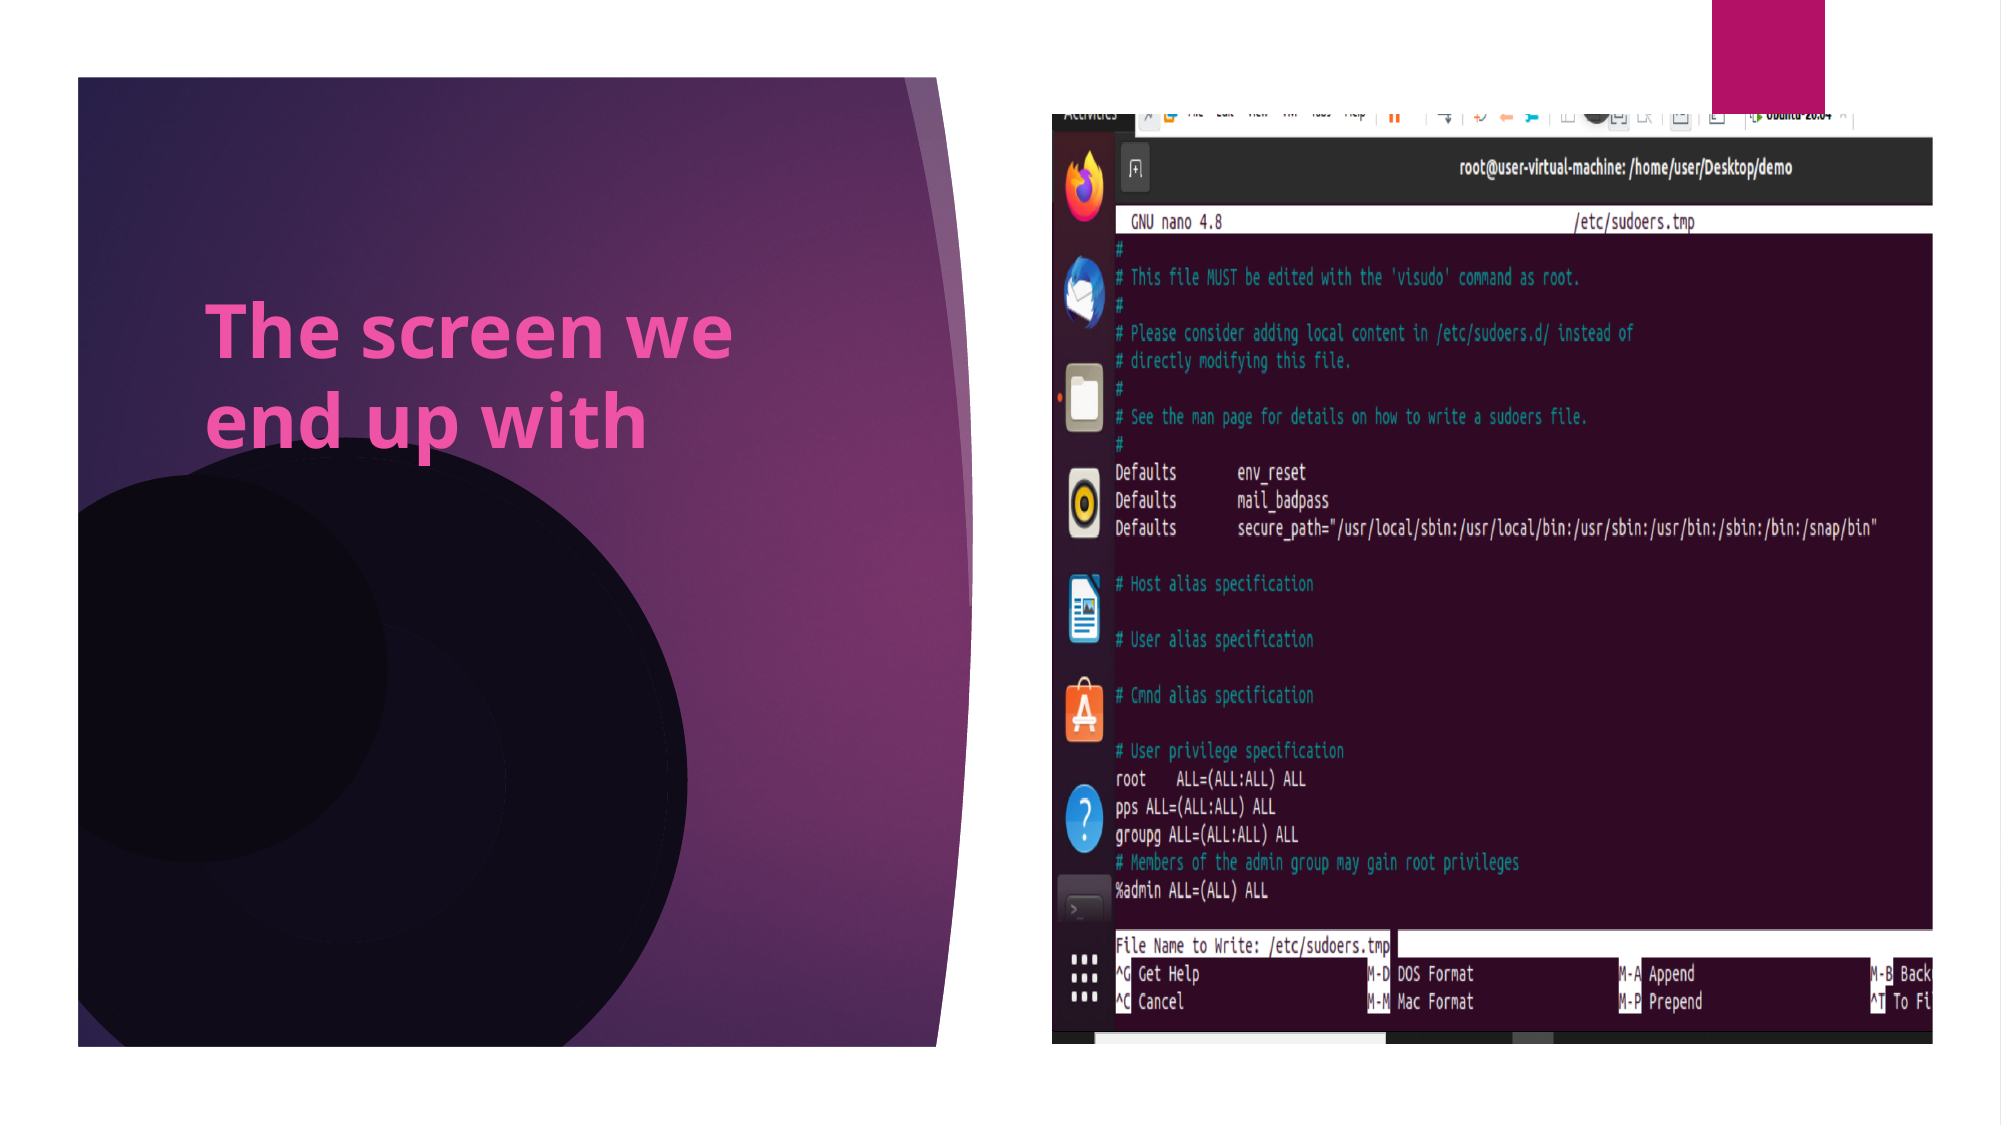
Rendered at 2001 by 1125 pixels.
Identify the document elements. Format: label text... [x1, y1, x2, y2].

picture [1052, 114, 1933, 1044]
list The screen we end up with [189, 276, 823, 826]
